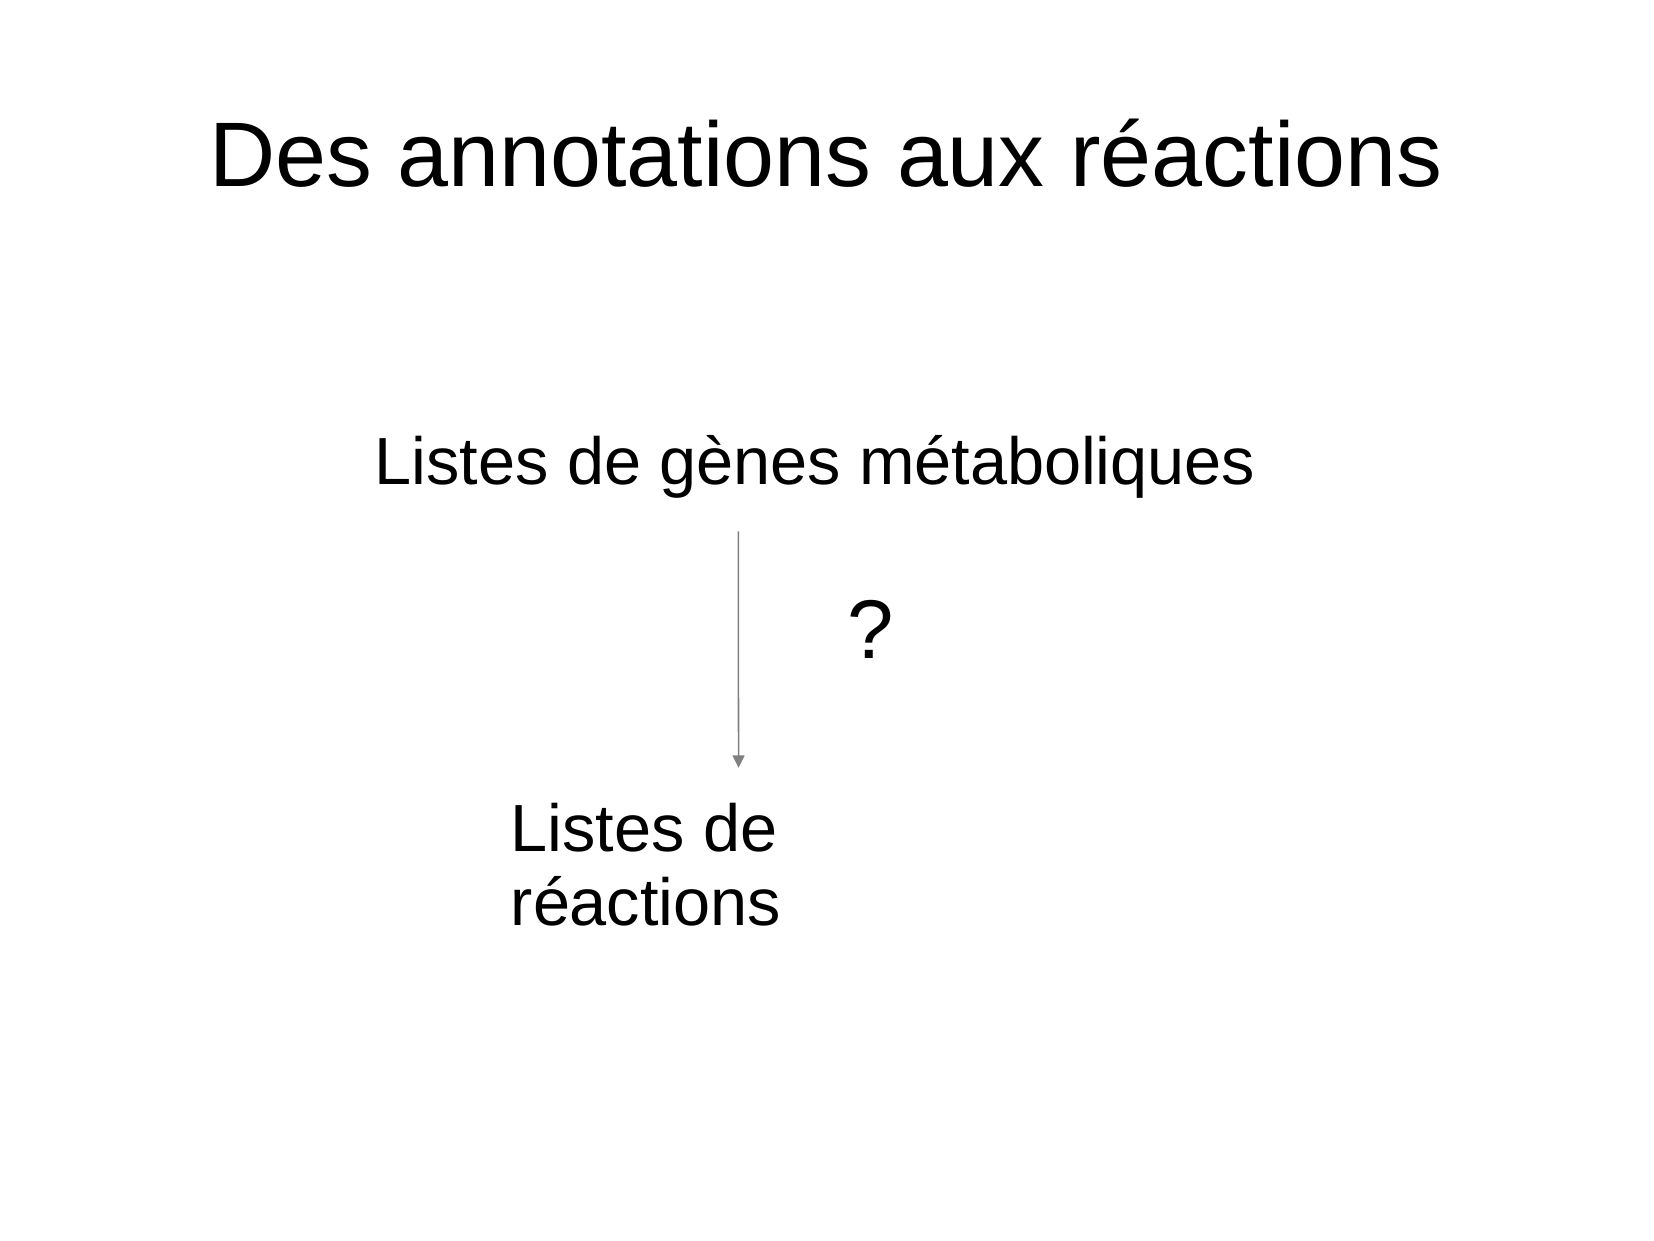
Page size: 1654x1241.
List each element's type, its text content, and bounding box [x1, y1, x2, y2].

text_box ? [797, 571, 1063, 680]
title Des annotations aux réactions [82, 56, 1571, 249]
text_box Listes de gènes métaboliques [324, 413, 1300, 503]
text_box Listes de réactions [460, 779, 1052, 870]
